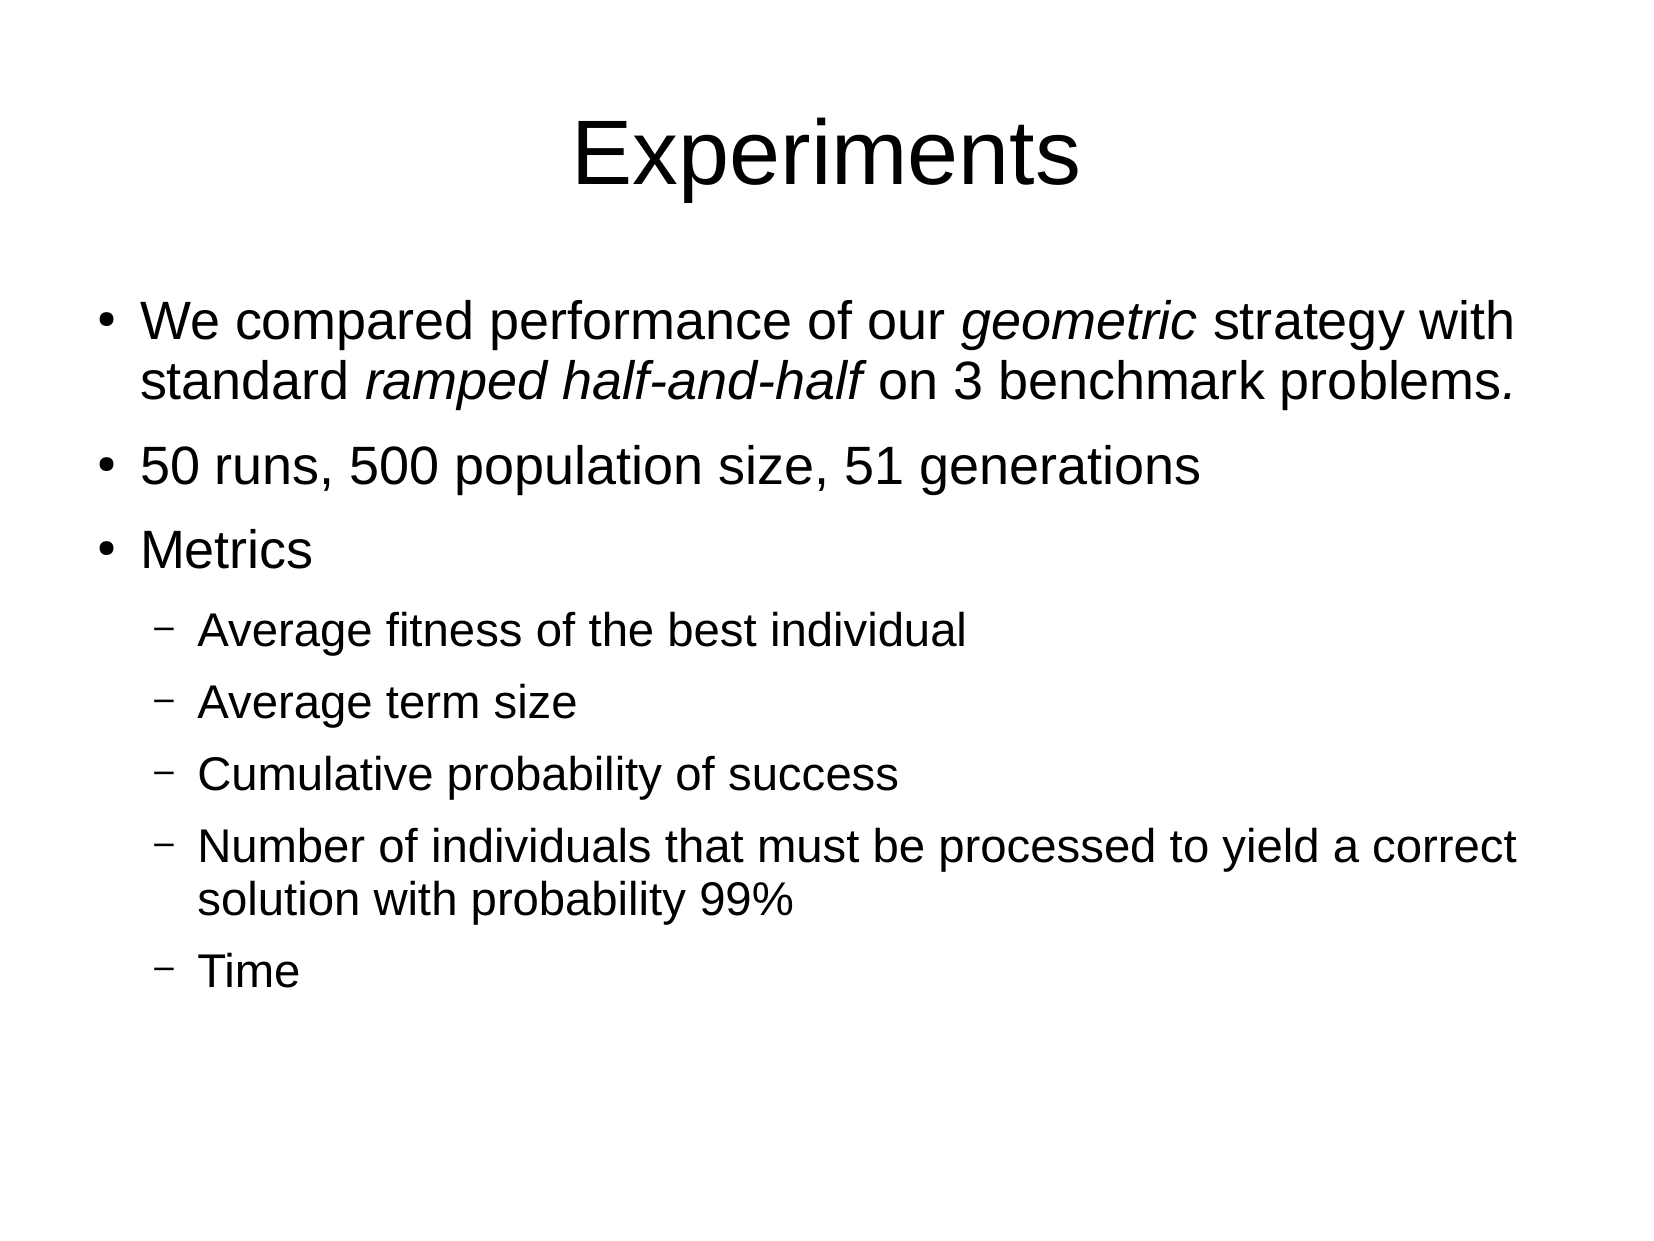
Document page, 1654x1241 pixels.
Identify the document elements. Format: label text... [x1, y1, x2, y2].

list We compared performance of our geometric strategy with standard ramped half-and-half on 3 benchmark problems. 50 runs, 500 population size, 51 generations Metrics Average fitness of the best individual Average term size Cumulative probability of success Number of individuals that must be processed to yield a correct solution with probability 99% Time [82, 290, 1538, 1010]
title Experiments [82, 49, 1571, 257]
